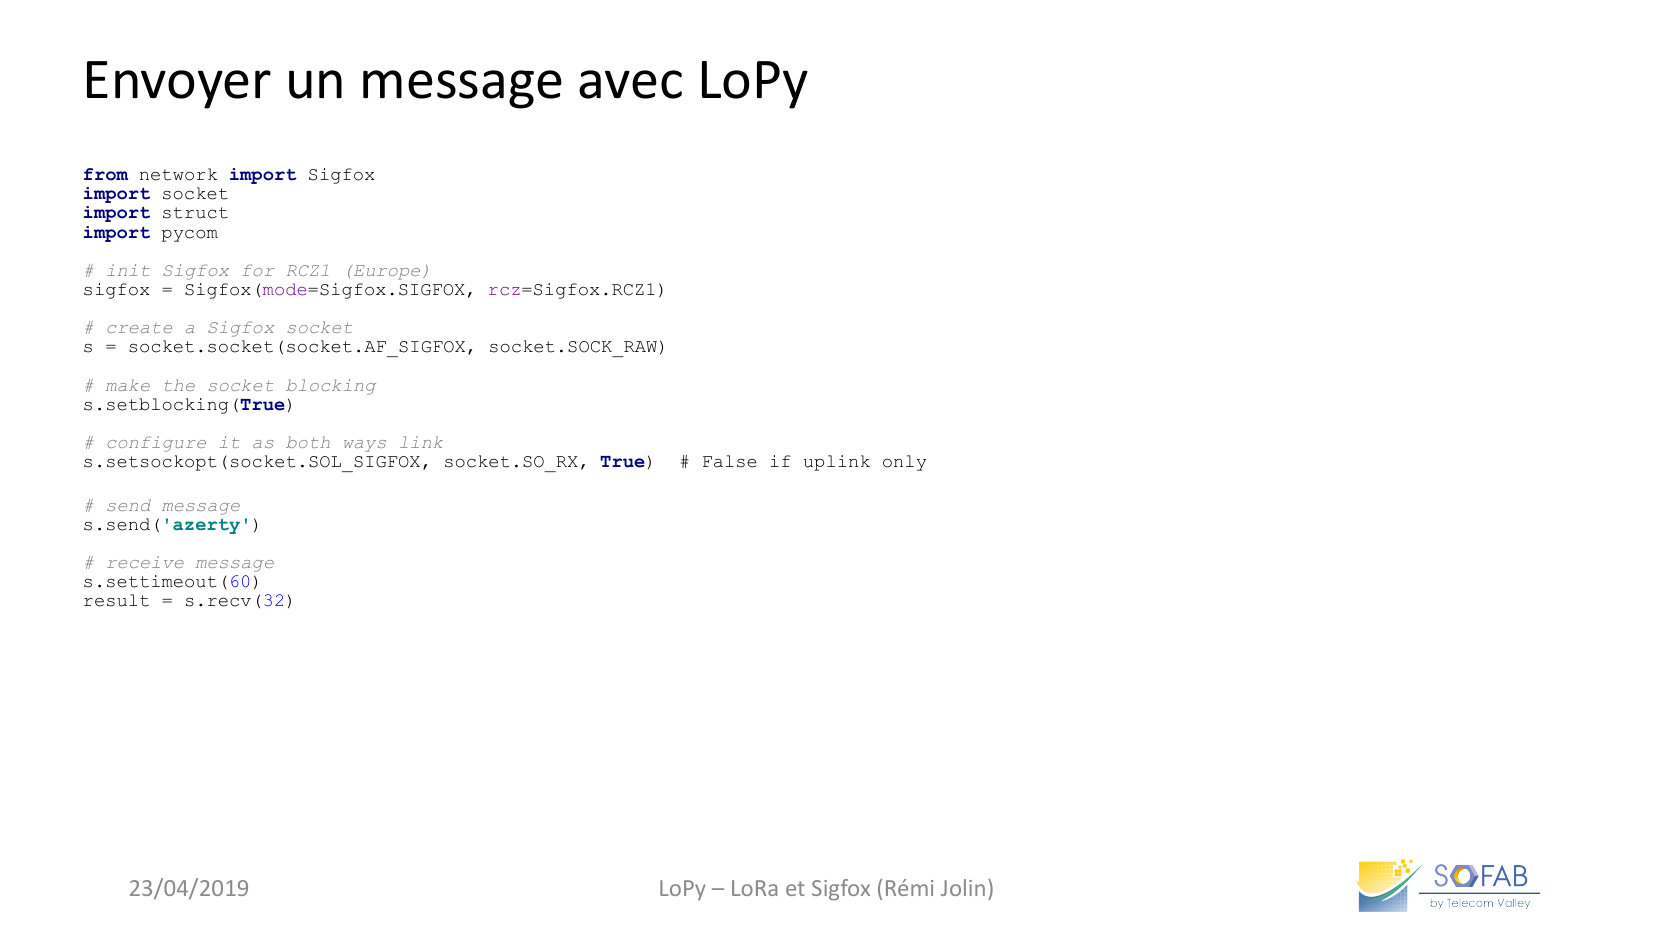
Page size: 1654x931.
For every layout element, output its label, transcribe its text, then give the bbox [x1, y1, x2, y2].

list from network import Sigfox import socket import struct import pycom # init Sigfox for RCZ1 (Europe) sigfox = Sigfox(mode=Sigfox.SIGFOX, rcz=Sigfox.RCZ1) # create a Sigfox socket s = socket.socket(socket.AF_SIGFOX, socket.SOCK_RAW) # make the socket blocking s.setblocking(True) # configure it as both ways link s.setsockopt(socket.SOL_SIGFOX, socket.SO_RX, True) # False if uplink only # send message s.send('azerty') # receive message s.settimeout(60) result = s.recv(32) [82, 165, 1571, 757]
picture [1355, 859, 1540, 912]
title Envoyer un message avec LoPy [82, 37, 1571, 130]
